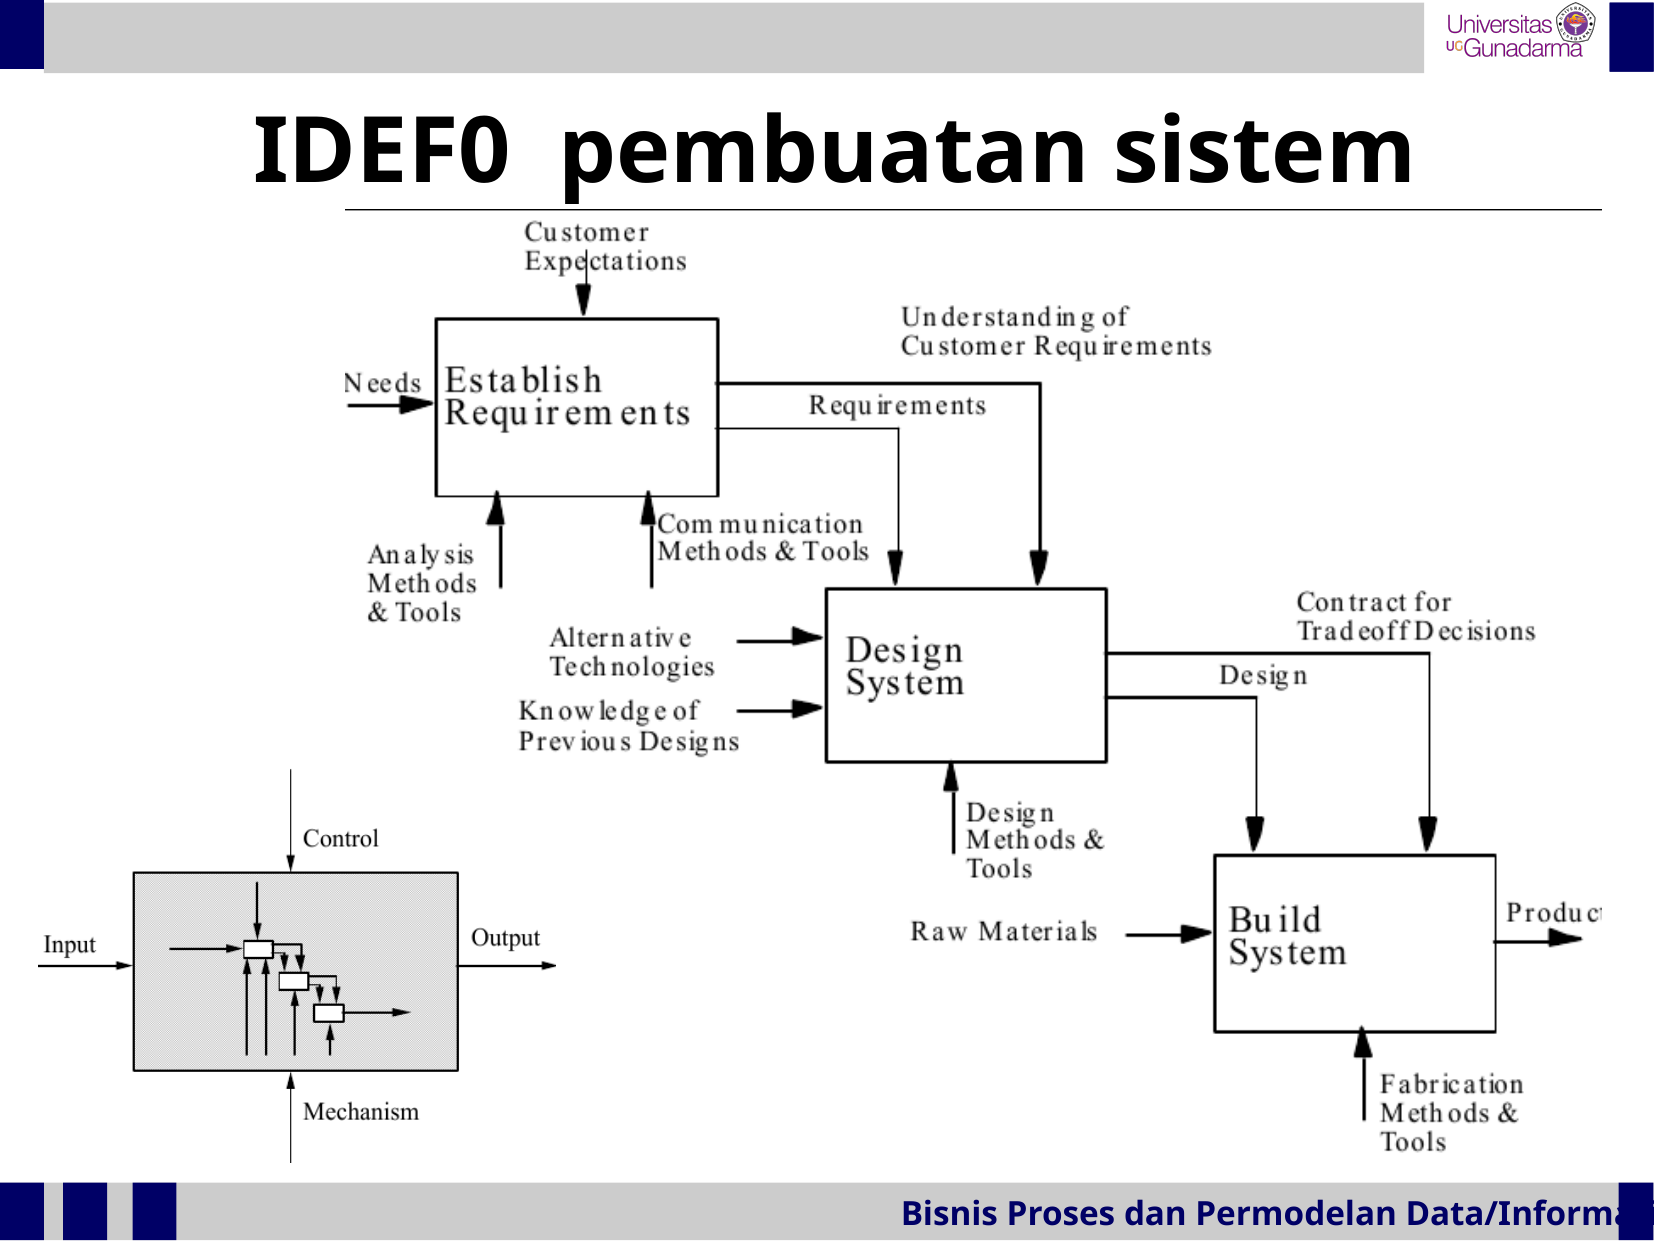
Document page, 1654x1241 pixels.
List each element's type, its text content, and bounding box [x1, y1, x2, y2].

title IDEF0 pembuatan sistem [78, 84, 1592, 211]
picture [1437, 2, 1610, 62]
picture [38, 209, 1602, 1163]
